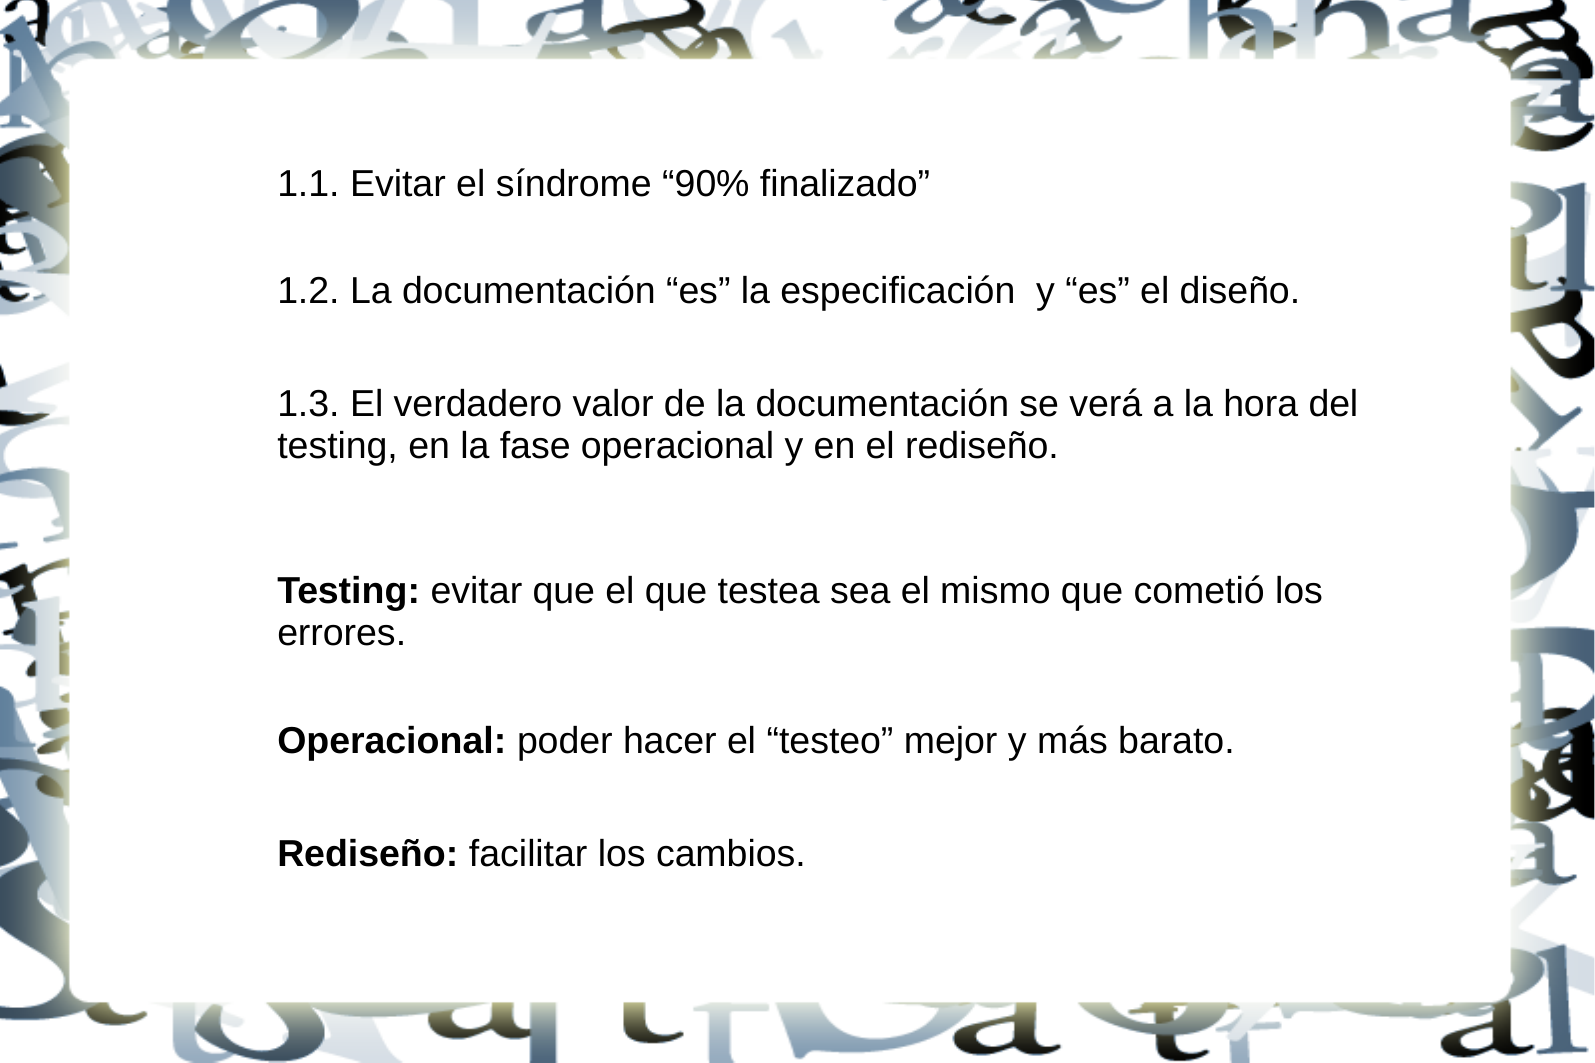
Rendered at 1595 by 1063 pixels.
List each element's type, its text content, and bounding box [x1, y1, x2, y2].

text_box Rediseño: facilitar los cambios. [262, 825, 1388, 889]
picture [0, 0, 1595, 1063]
text_box 1.1. Evitar el síndrome “90% finalizado” [262, 154, 1388, 217]
text_box 1.3. El verdadero valor de la documentación se verá a la hora del testing, en la fase operacional y en el rediseño. [262, 375, 1388, 483]
text_box Operacional: poder hacer el “testeo” mejor y más barato. [262, 712, 1388, 776]
text_box 1.2. La documentación “es” la especificación y “es” el diseño. [262, 262, 1388, 324]
text_box Testing: evitar que el que testea sea el mismo que cometió los errores. [262, 562, 1388, 673]
